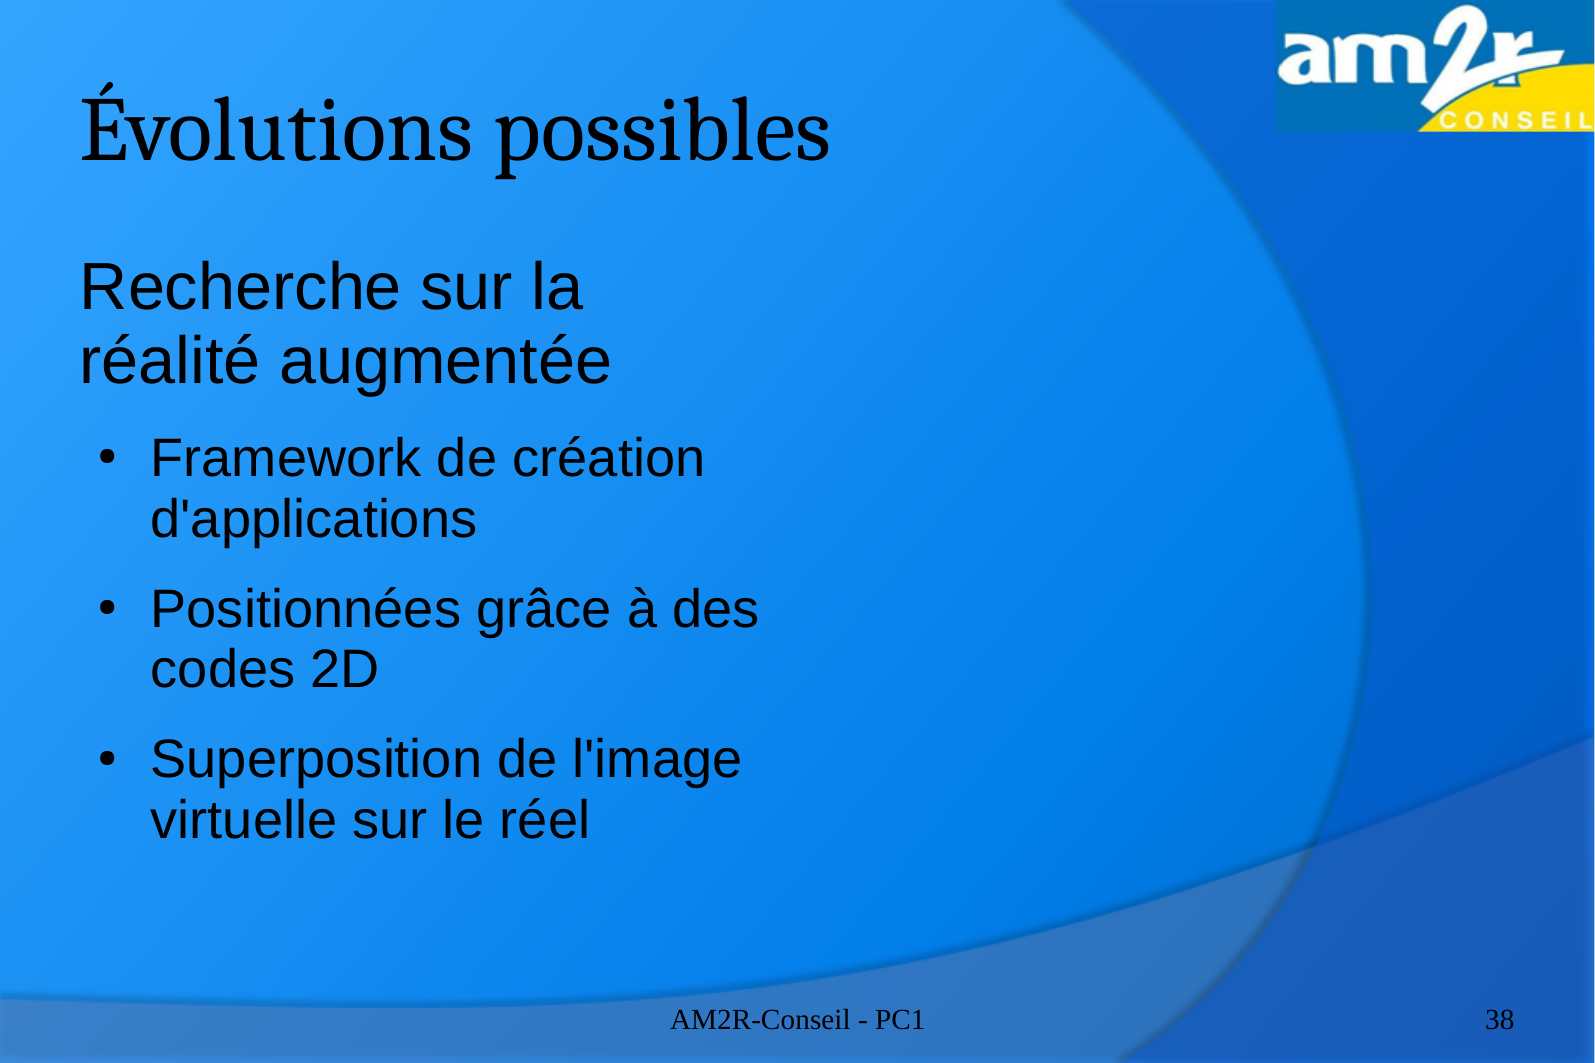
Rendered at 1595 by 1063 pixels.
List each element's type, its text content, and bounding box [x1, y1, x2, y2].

picture [0, 0, 1595, 1063]
title Évolutions possibles [79, 42, 1152, 220]
list Recherche sur la réalité augmentée Framework de création d'applications Positionnées grâce à des codes 2D Superposition de l'image virtuelle sur le réel [79, 248, 780, 975]
